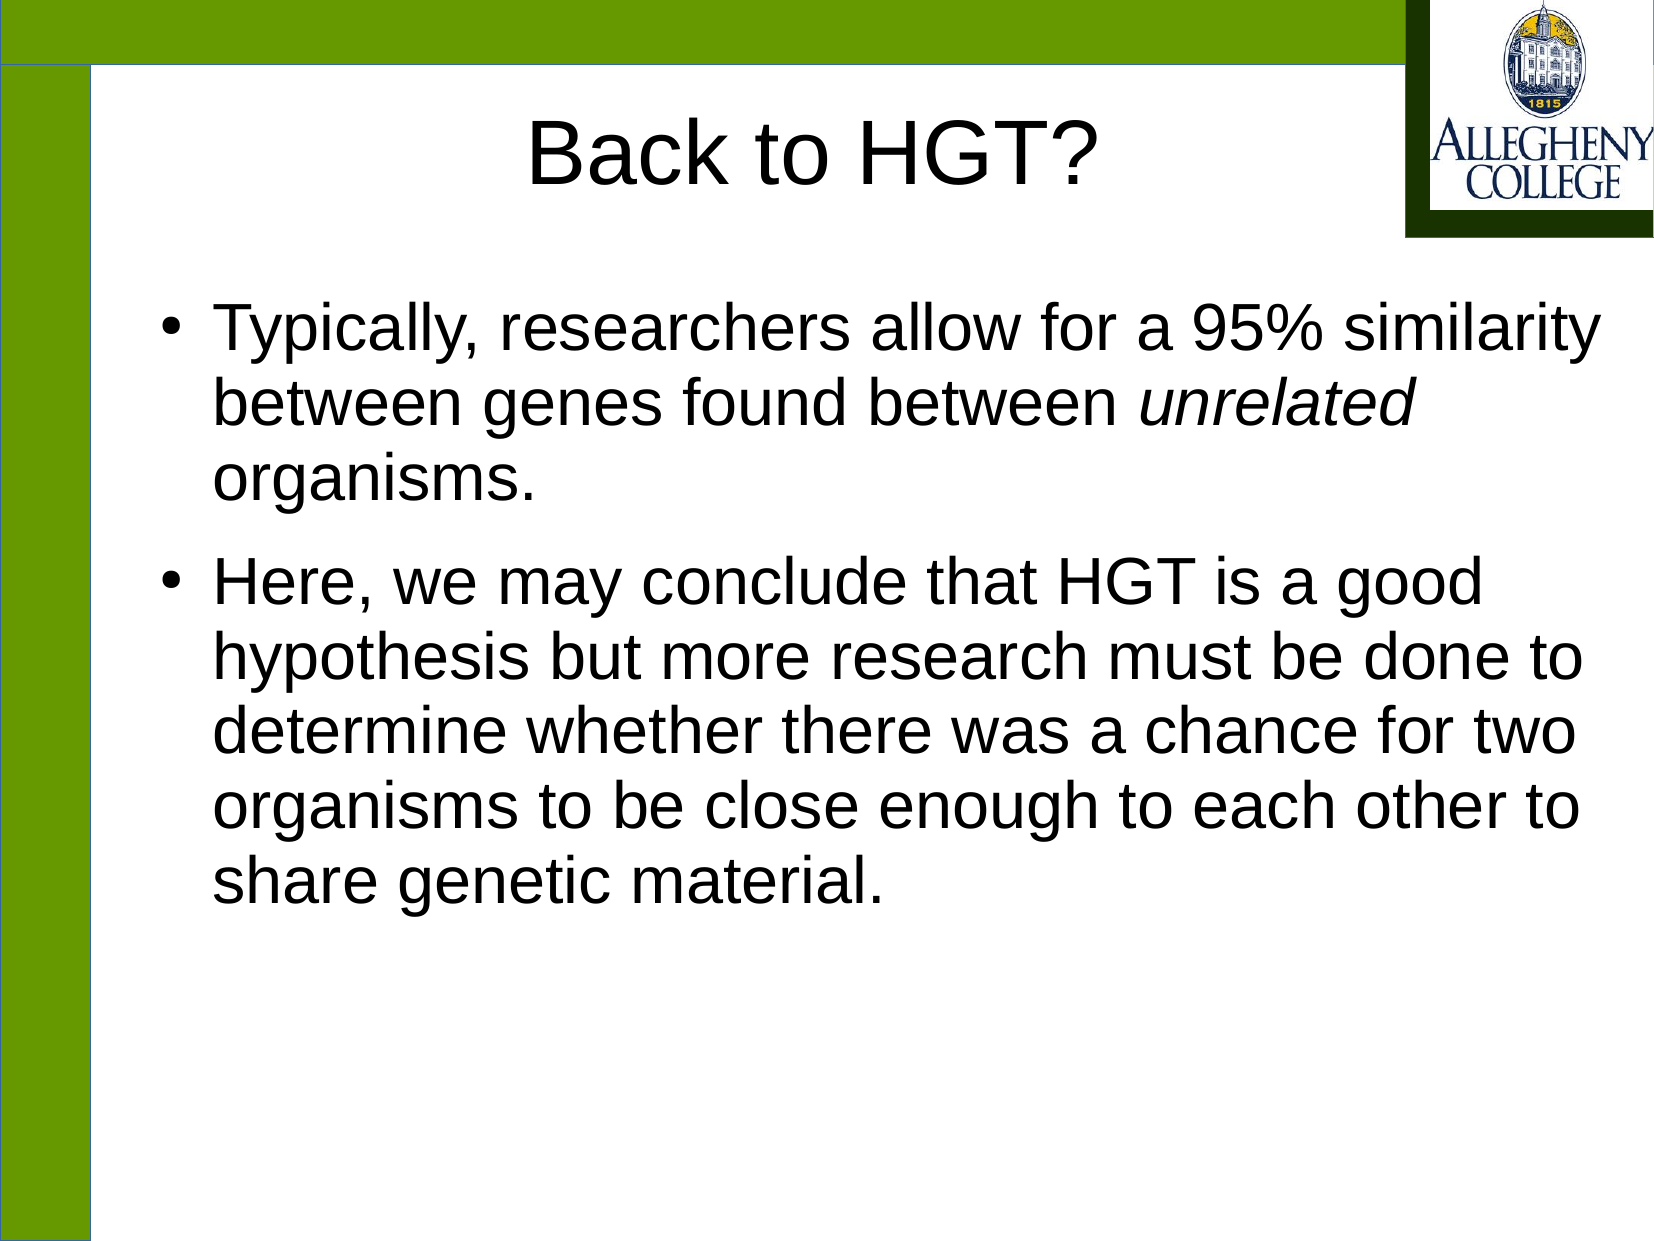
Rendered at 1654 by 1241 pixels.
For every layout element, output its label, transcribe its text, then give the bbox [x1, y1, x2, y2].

picture [1430, 0, 1654, 210]
text_box [0, 0, 1654, 1241]
list Typically, researchers allow for a 95% similarity between genes found between unrelated organisms. Here, we may conclude that HGT is a good hypothesis but more research must be done to determine whether there was a chance for two organisms to be close enough to each other to share genetic material. [141, 290, 1630, 1010]
title Back to HGT? [112, 65, 1515, 257]
